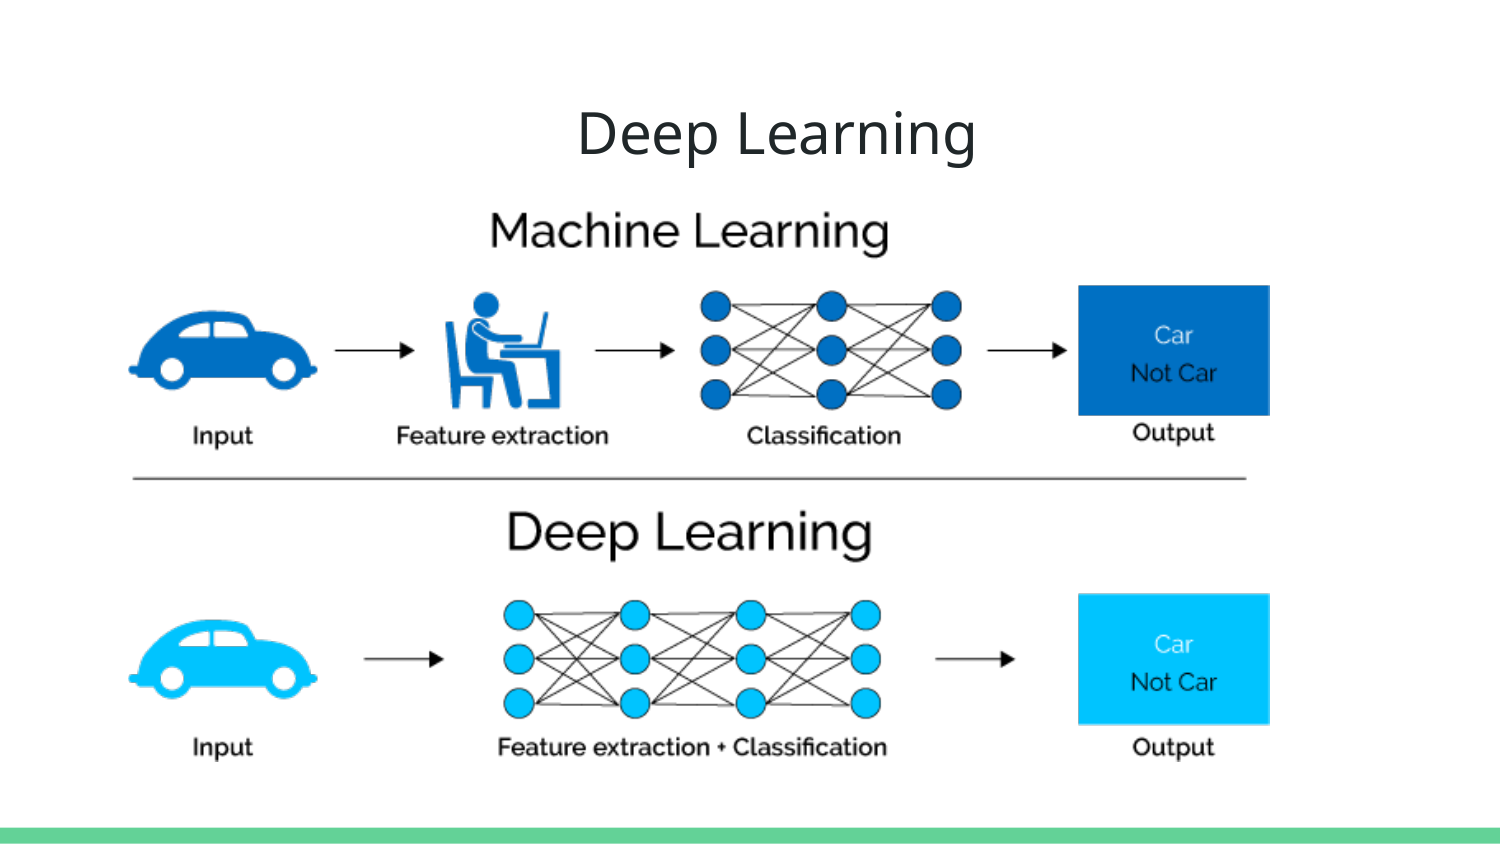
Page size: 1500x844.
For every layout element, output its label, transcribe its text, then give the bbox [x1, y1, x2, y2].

title Deep Learning [561, 80, 1334, 178]
picture [128, 205, 1270, 762]
